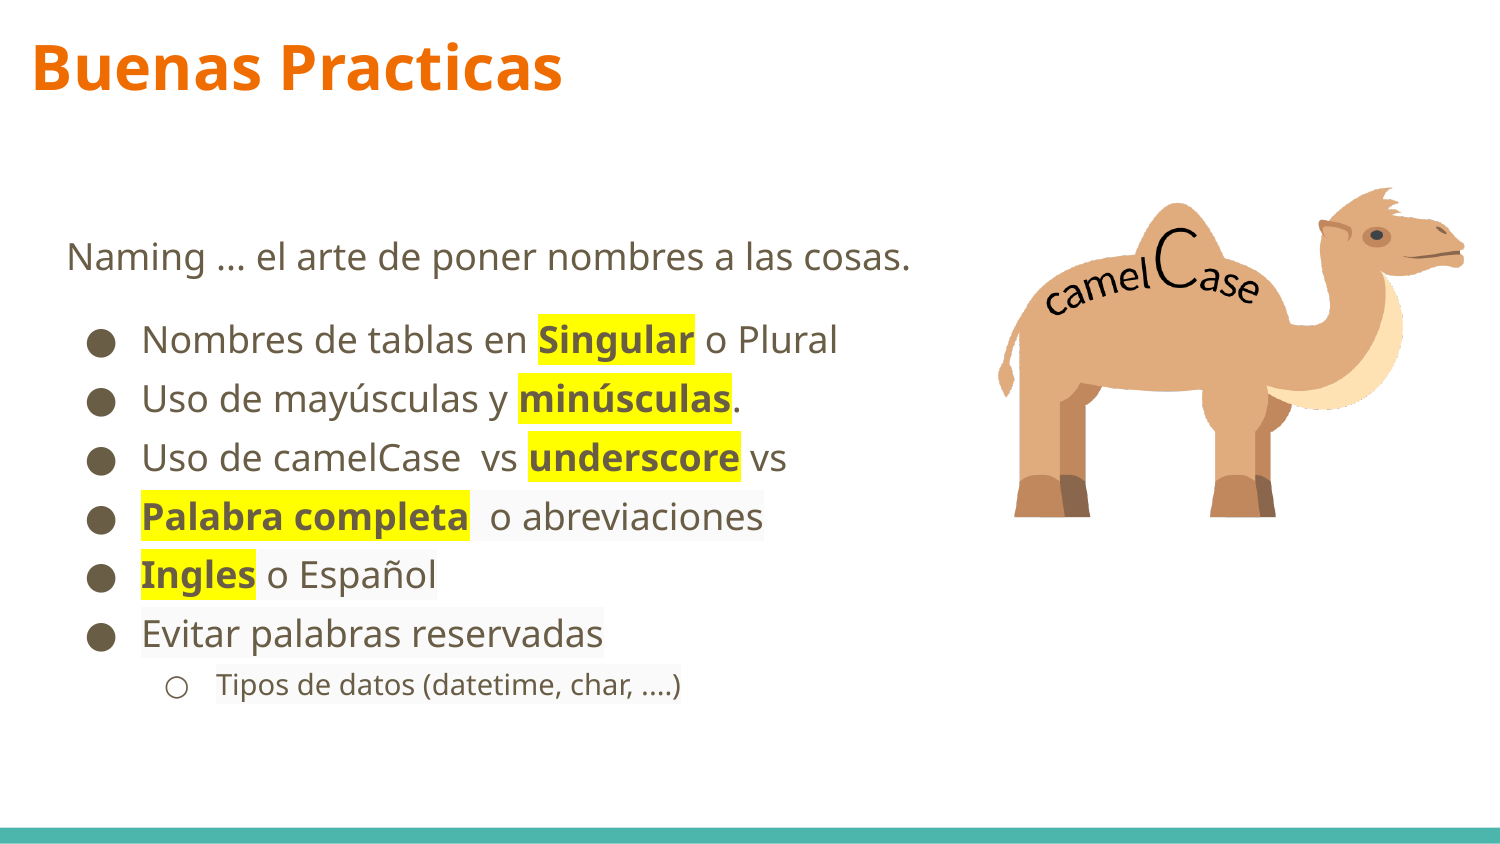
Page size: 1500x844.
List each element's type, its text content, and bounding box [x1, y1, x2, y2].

title Buenas Practicas [15, 8, 1414, 125]
list Naming ... el arte de poner nombres a las cosas. Nombres de tablas en Singular o Plural Uso de mayúsculas y minúsculas. Uso de camelCase vs underscore vs Palabra completa o abreviaciones Ingles o Español Evitar palabras reservadas Tipos de datos (datetime, char, ....) [51, 207, 1449, 750]
picture [980, 165, 1478, 532]
